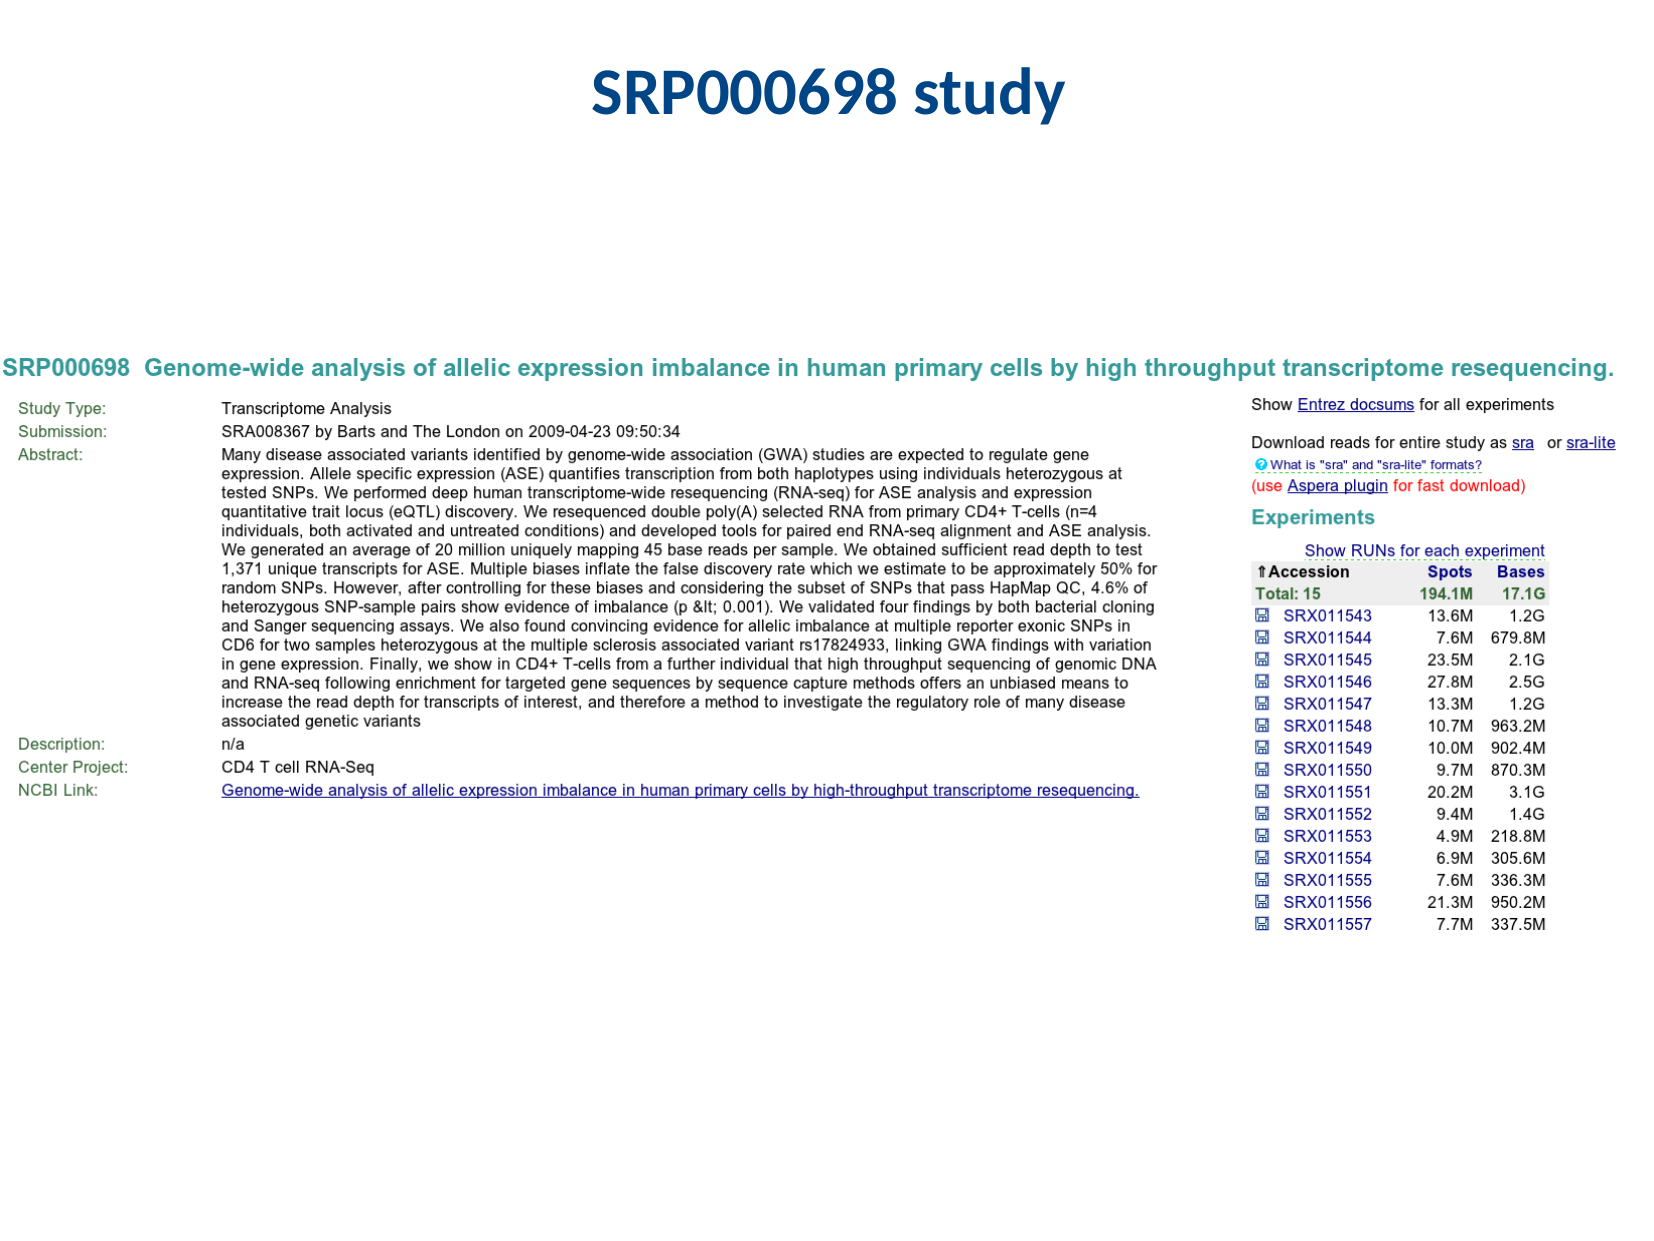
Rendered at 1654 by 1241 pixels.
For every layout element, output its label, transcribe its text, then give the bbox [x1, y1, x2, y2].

picture [0, 346, 1654, 938]
title SRP000698 study [85, 18, 1574, 177]
